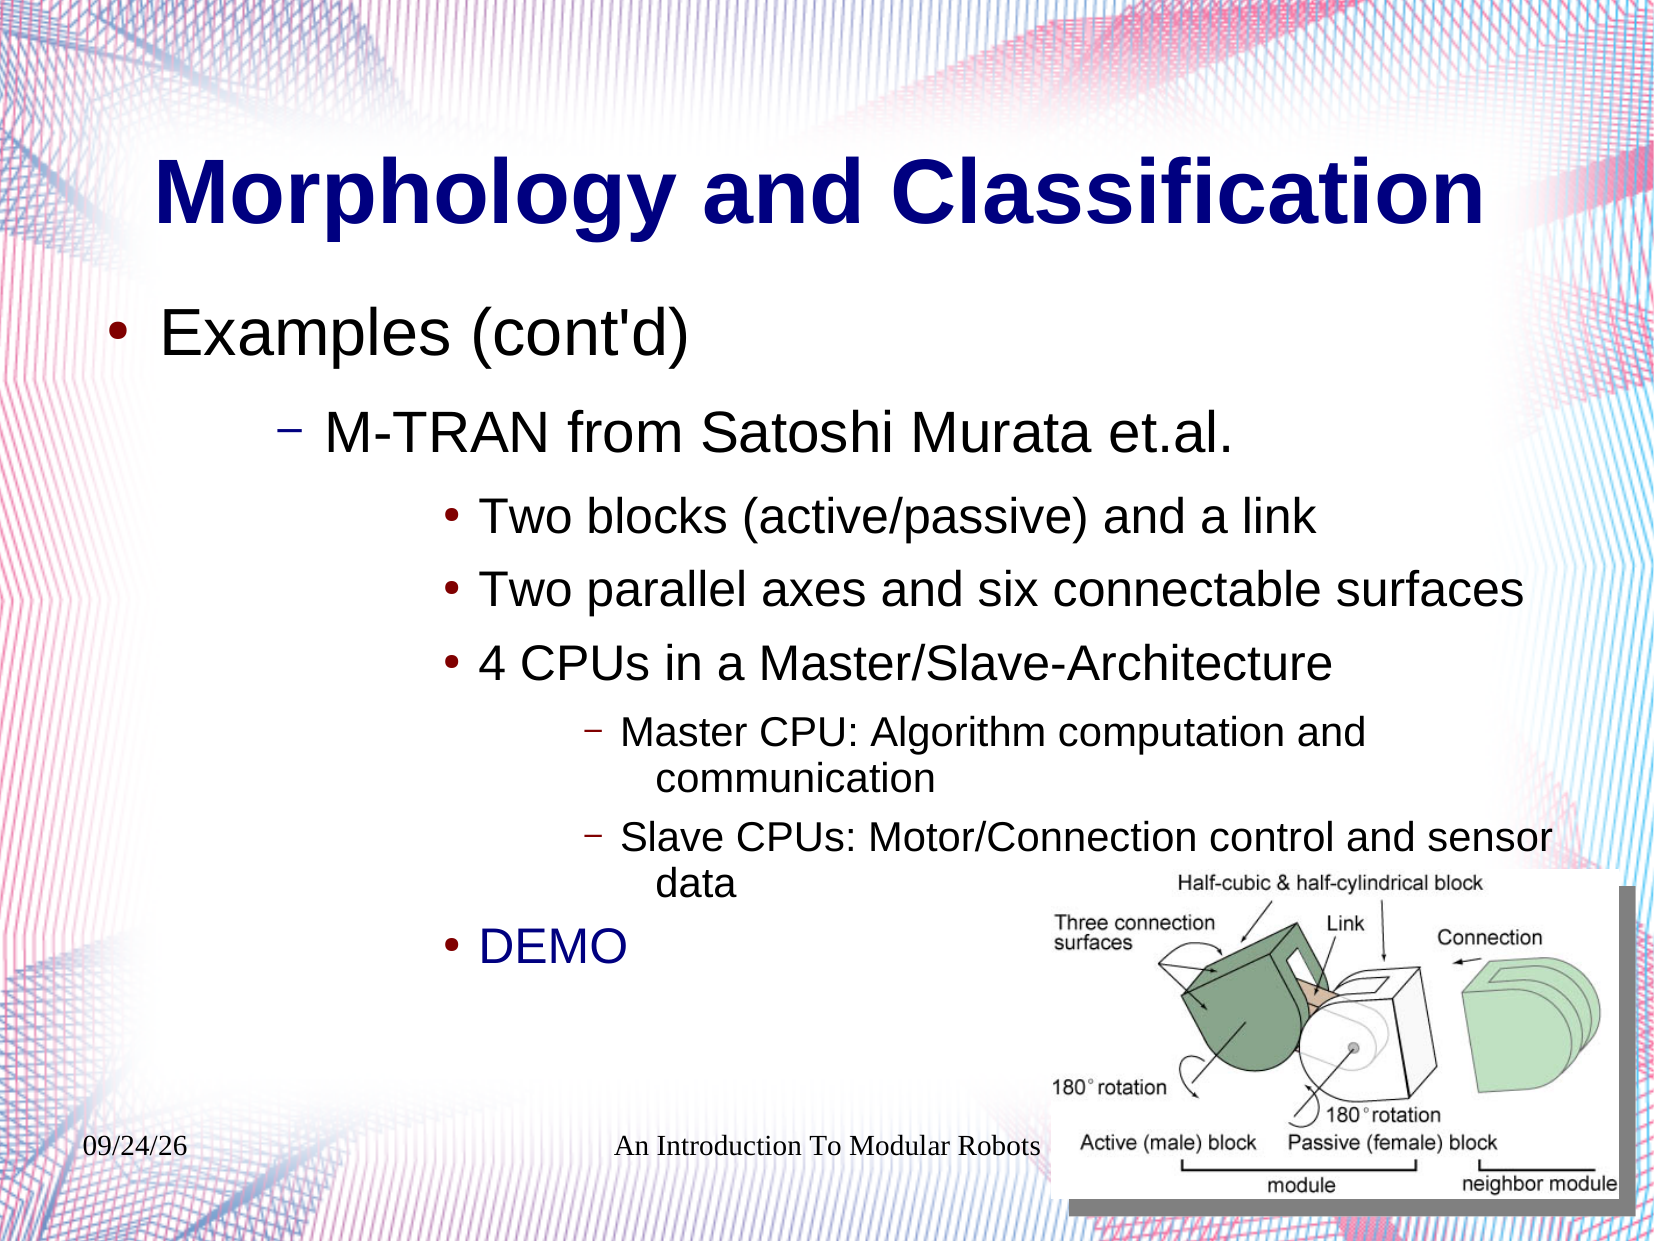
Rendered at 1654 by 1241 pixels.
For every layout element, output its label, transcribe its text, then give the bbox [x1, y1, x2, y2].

picture [0, 0, 1654, 1241]
title Morphology and Classification [76, 88, 1565, 296]
list Examples (cont'd) M-TRAN from Satoshi Murata et.al. Two blocks (active/passive) and a link Two parallel axes and six connectable surfaces 4 CPUs in a Master/Slave-Architecture Master CPU: Algorithm computation and communication Slave CPUs: Motor/Connection control and sensor data DEMO [88, 295, 1577, 1114]
